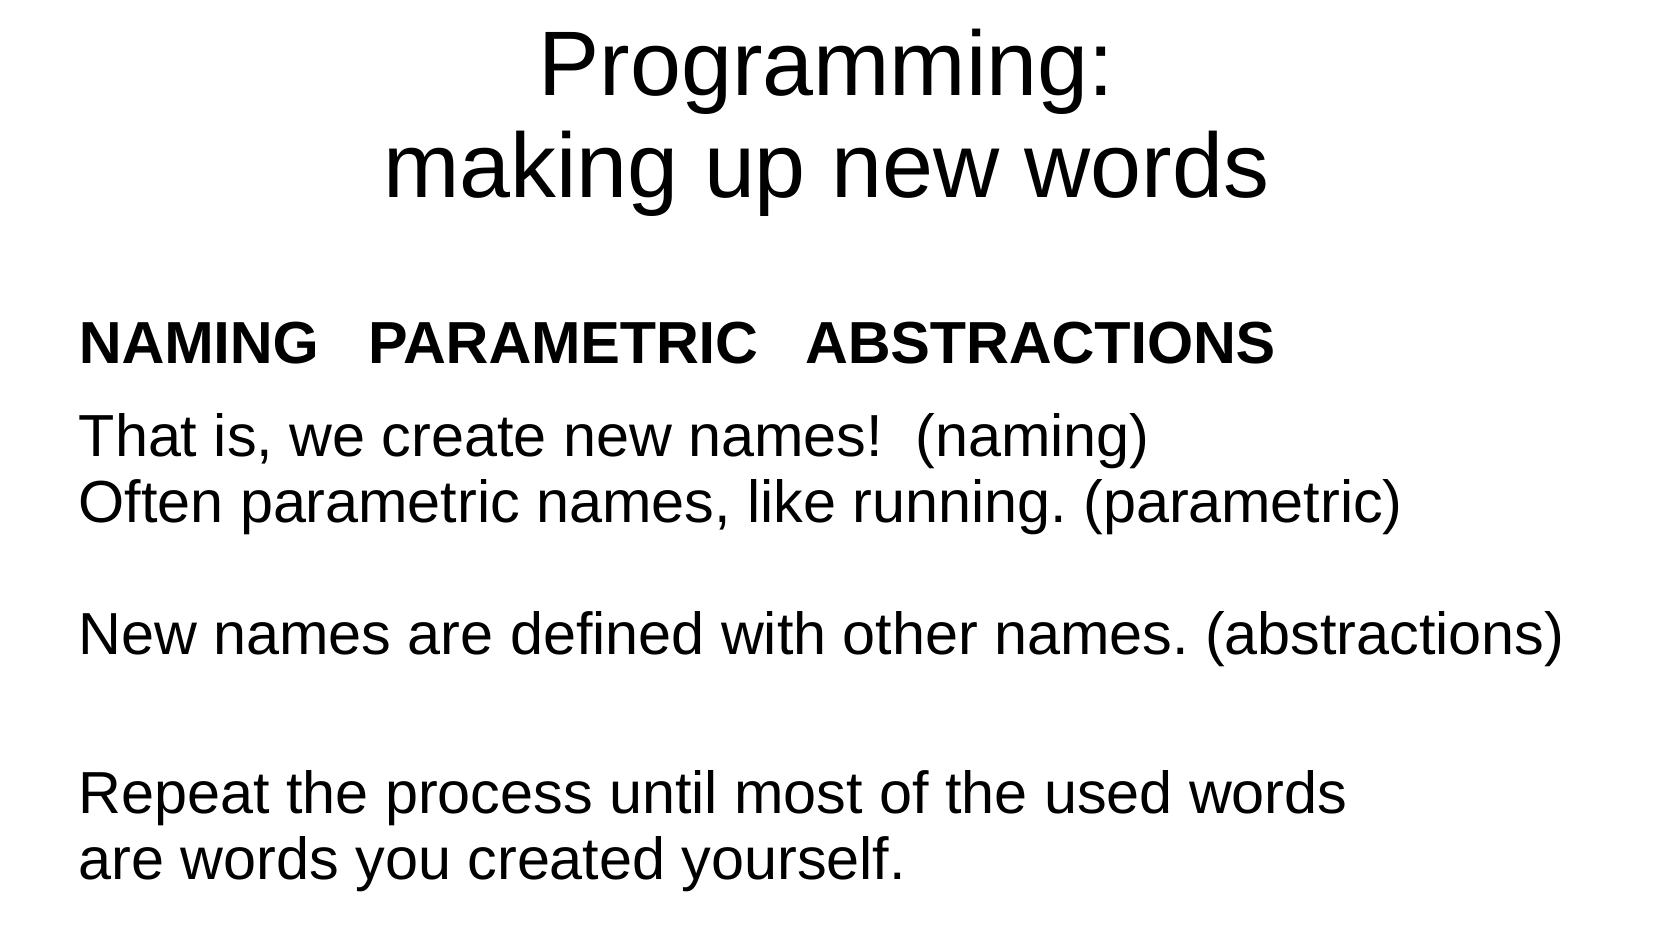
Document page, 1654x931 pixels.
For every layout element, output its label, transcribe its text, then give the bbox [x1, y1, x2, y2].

list NAMING PARAMETRIC ABSTRACTIONS That is, we create new names! (naming) Often parametric names, like running. (parametric) New names are defined with other names. (abstractions) Repeat the process until most of the used words are words you created yourself. [15, 217, 1613, 901]
title Programming: making up new words [82, 12, 1571, 217]
